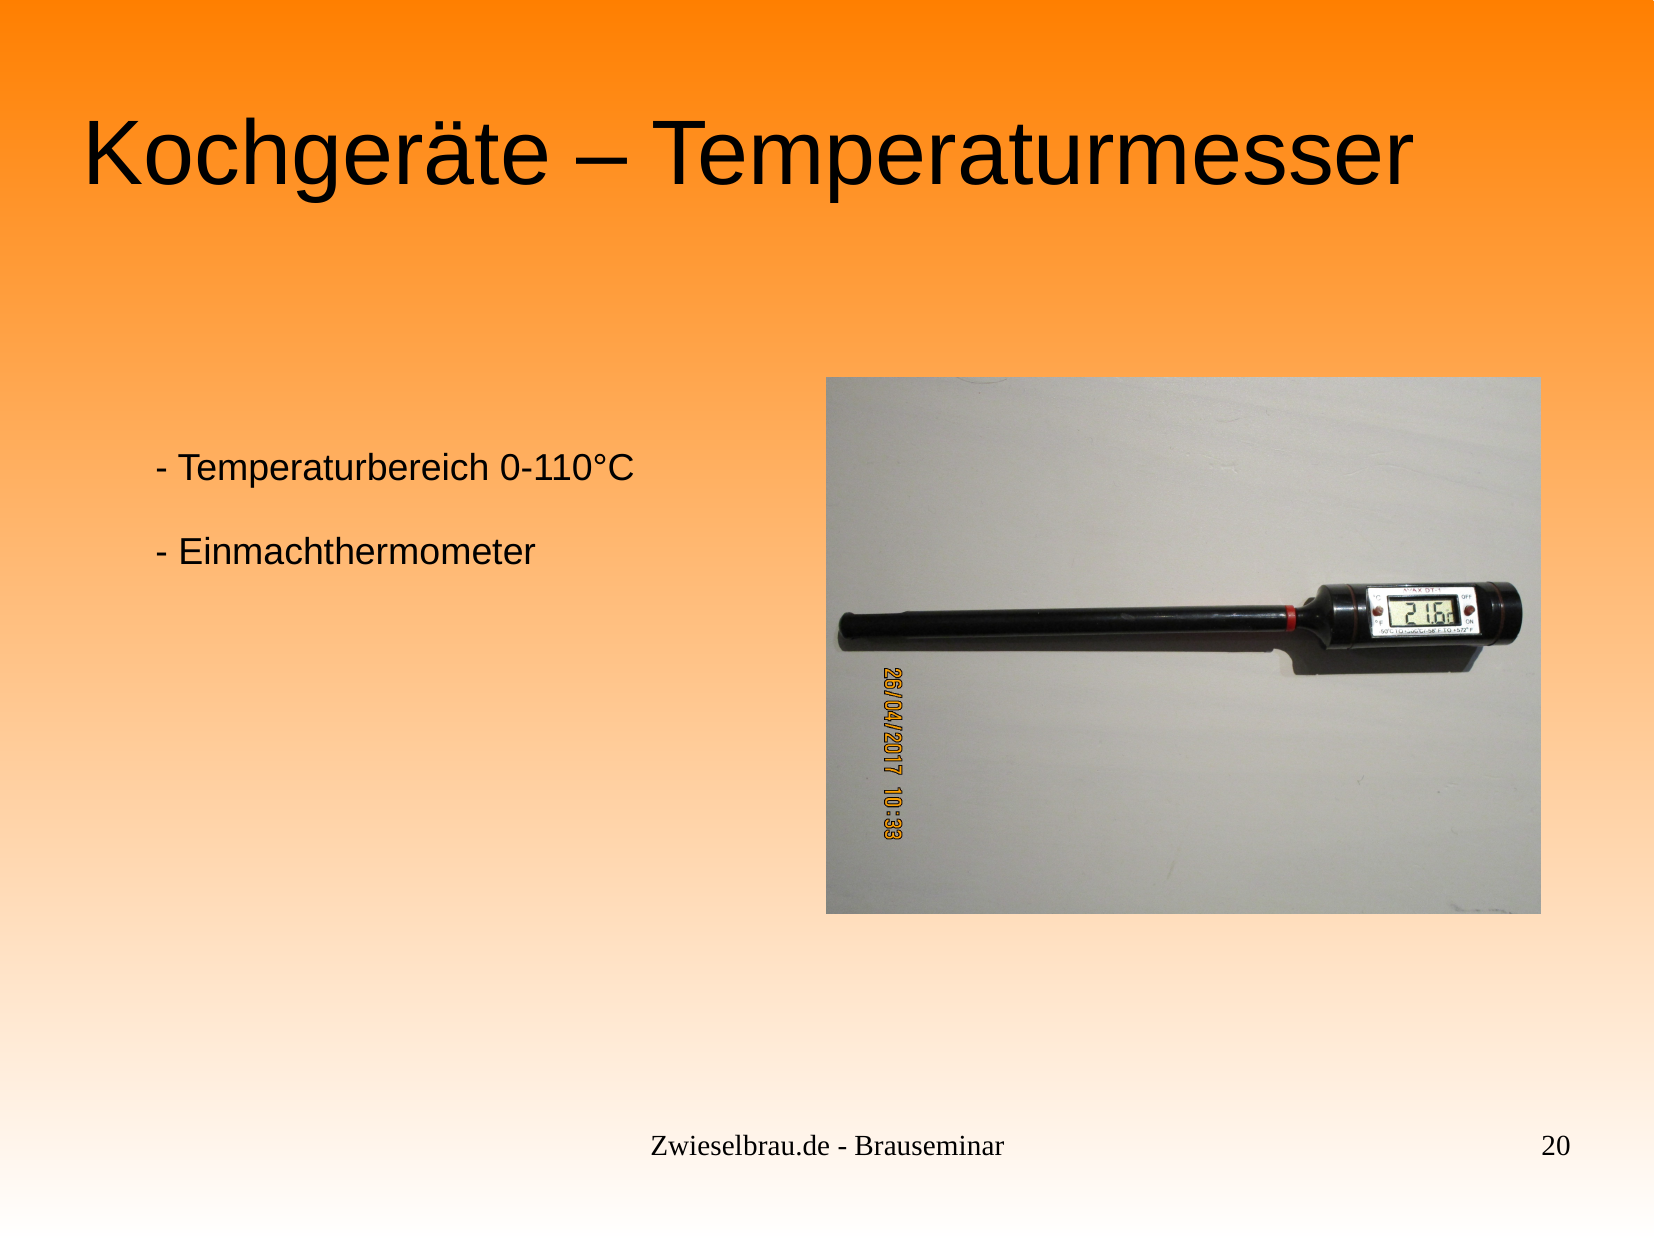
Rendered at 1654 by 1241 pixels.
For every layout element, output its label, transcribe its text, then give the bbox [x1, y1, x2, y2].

text_box - Temperaturbereich 0-110°C - Einmachthermometer [140, 439, 650, 581]
text_box [212, 256, 1489, 981]
picture [826, 377, 1541, 914]
title Kochgeräte – Temperaturmesser [82, 49, 1571, 257]
